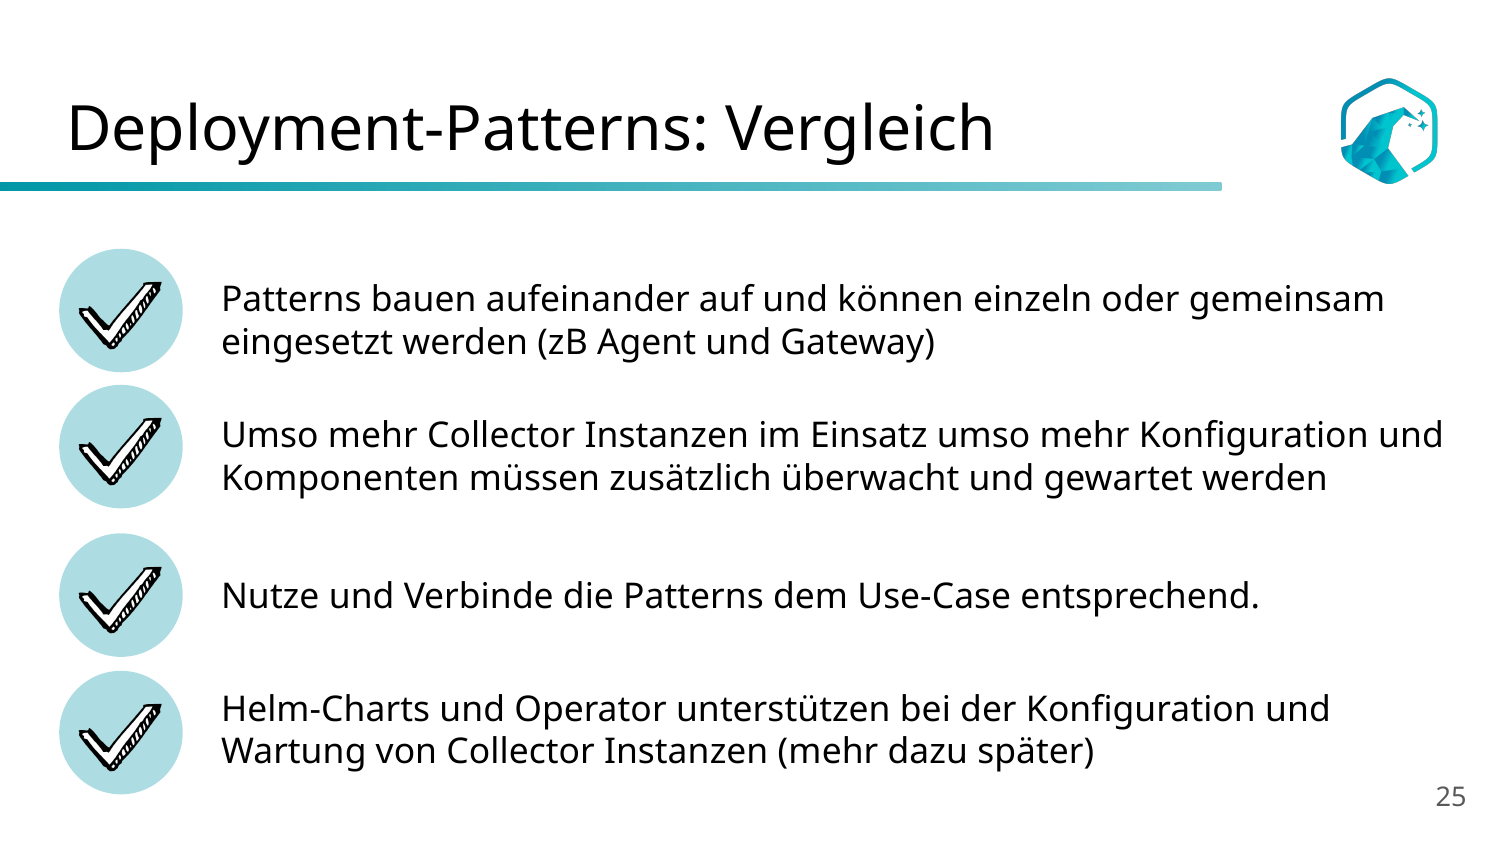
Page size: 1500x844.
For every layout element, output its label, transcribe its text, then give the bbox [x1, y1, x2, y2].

slide_number <number> [1391, 764, 1482, 829]
text_box [59, 670, 183, 795]
text_box [59, 248, 183, 373]
text_box Nutze und Verbinde die Patterns dem Use-Case entsprechend. [206, 558, 1394, 632]
picture [77, 703, 165, 773]
title Deployment-Patterns: Vergleich [51, 72, 1449, 167]
text_box Helm-Charts und Operator unterstützen bei der Konfiguration und Wartung von Collector Instanzen (mehr dazu später) [206, 670, 1394, 787]
picture [77, 281, 165, 351]
text_box Umso mehr Collector Instanzen im Einsatz umso mehr Konfiguration und Komponenten müssen zusätzlich überwacht und gewartet werden [206, 397, 1500, 513]
picture [77, 566, 165, 635]
text_box Patterns bauen aufeinander auf und können einzeln oder gemeinsam eingesetzt werden (zB Agent und Gateway) [206, 261, 1466, 377]
text_box [59, 533, 183, 657]
text_box [59, 384, 183, 509]
picture [1330, 167, 1449, 188]
picture [77, 417, 165, 487]
